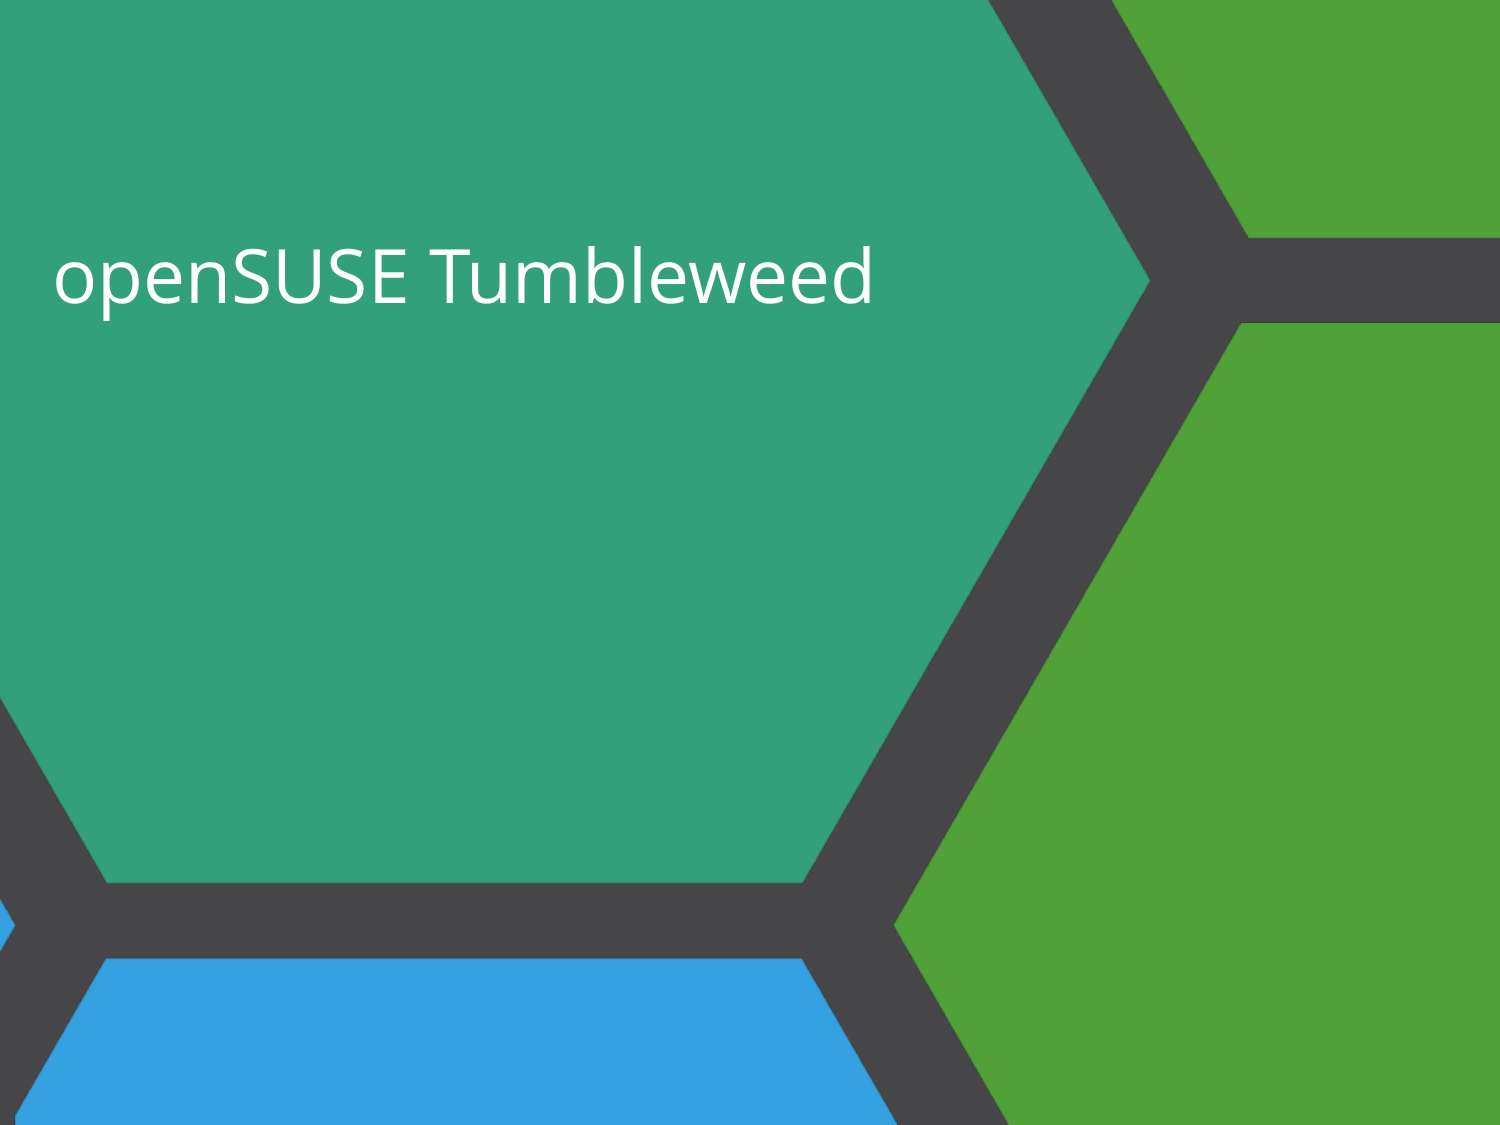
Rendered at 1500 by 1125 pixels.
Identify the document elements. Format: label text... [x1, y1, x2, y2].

picture [0, 0, 1500, 1125]
title openSUSE Tumbleweed [52, 147, 1099, 401]
